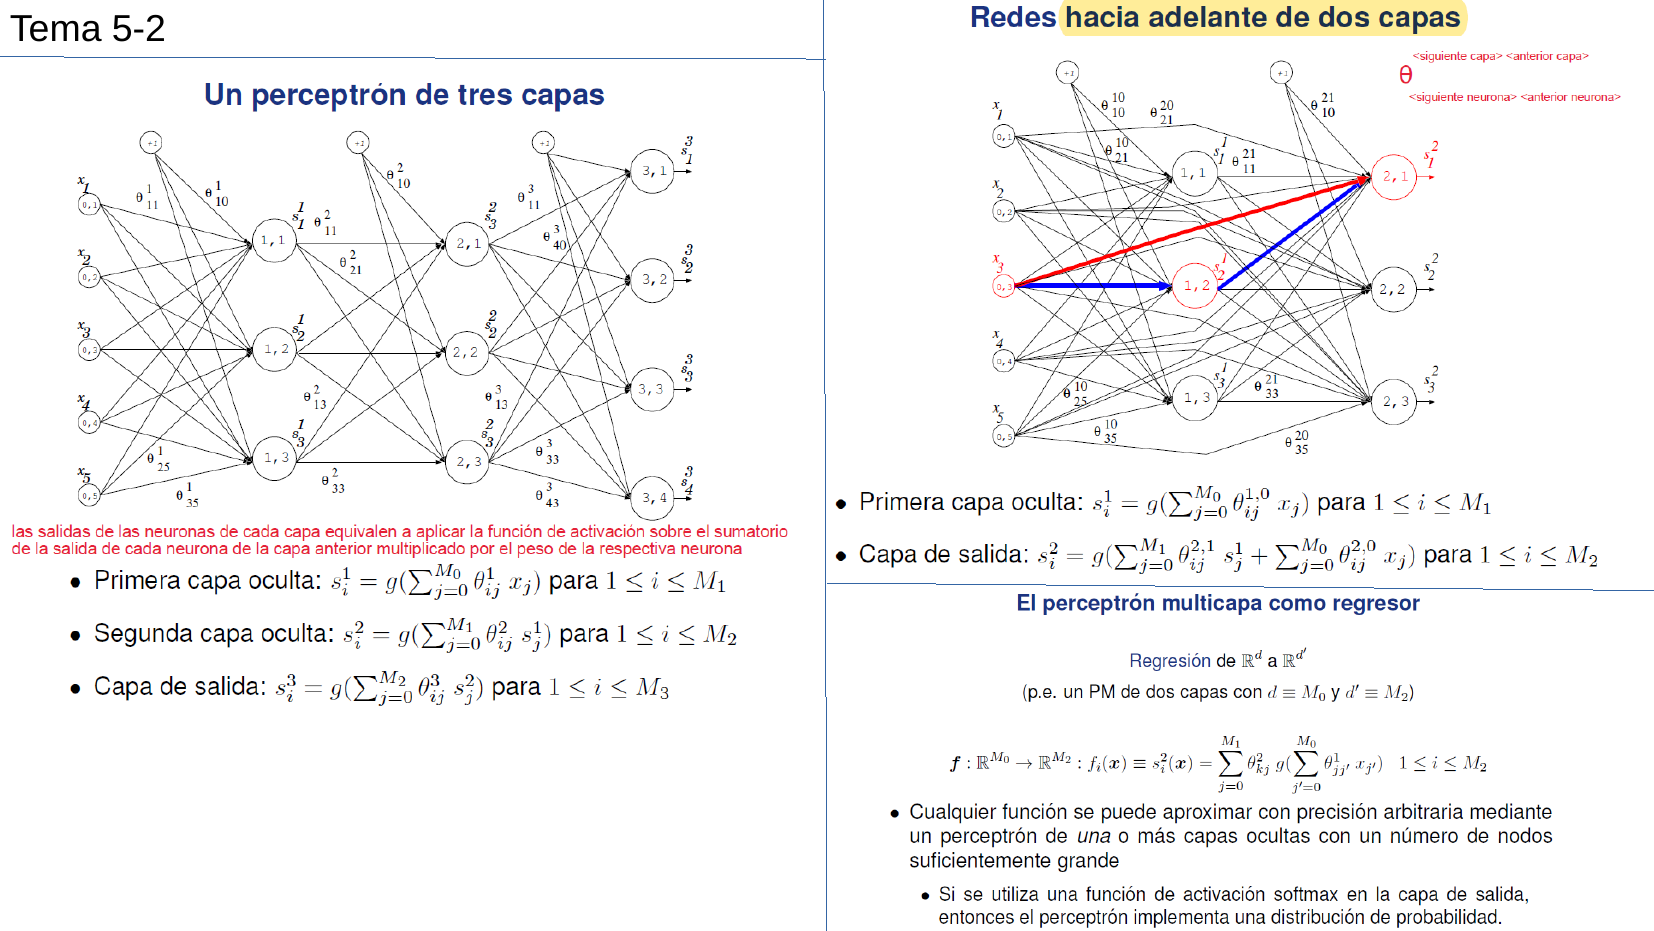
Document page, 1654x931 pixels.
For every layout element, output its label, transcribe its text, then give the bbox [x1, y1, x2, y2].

picture [915, 881, 1536, 931]
text_box Tema 5-2 [0, 0, 181, 57]
picture [826, 0, 1625, 583]
picture [7, 83, 798, 709]
picture [885, 591, 1568, 876]
